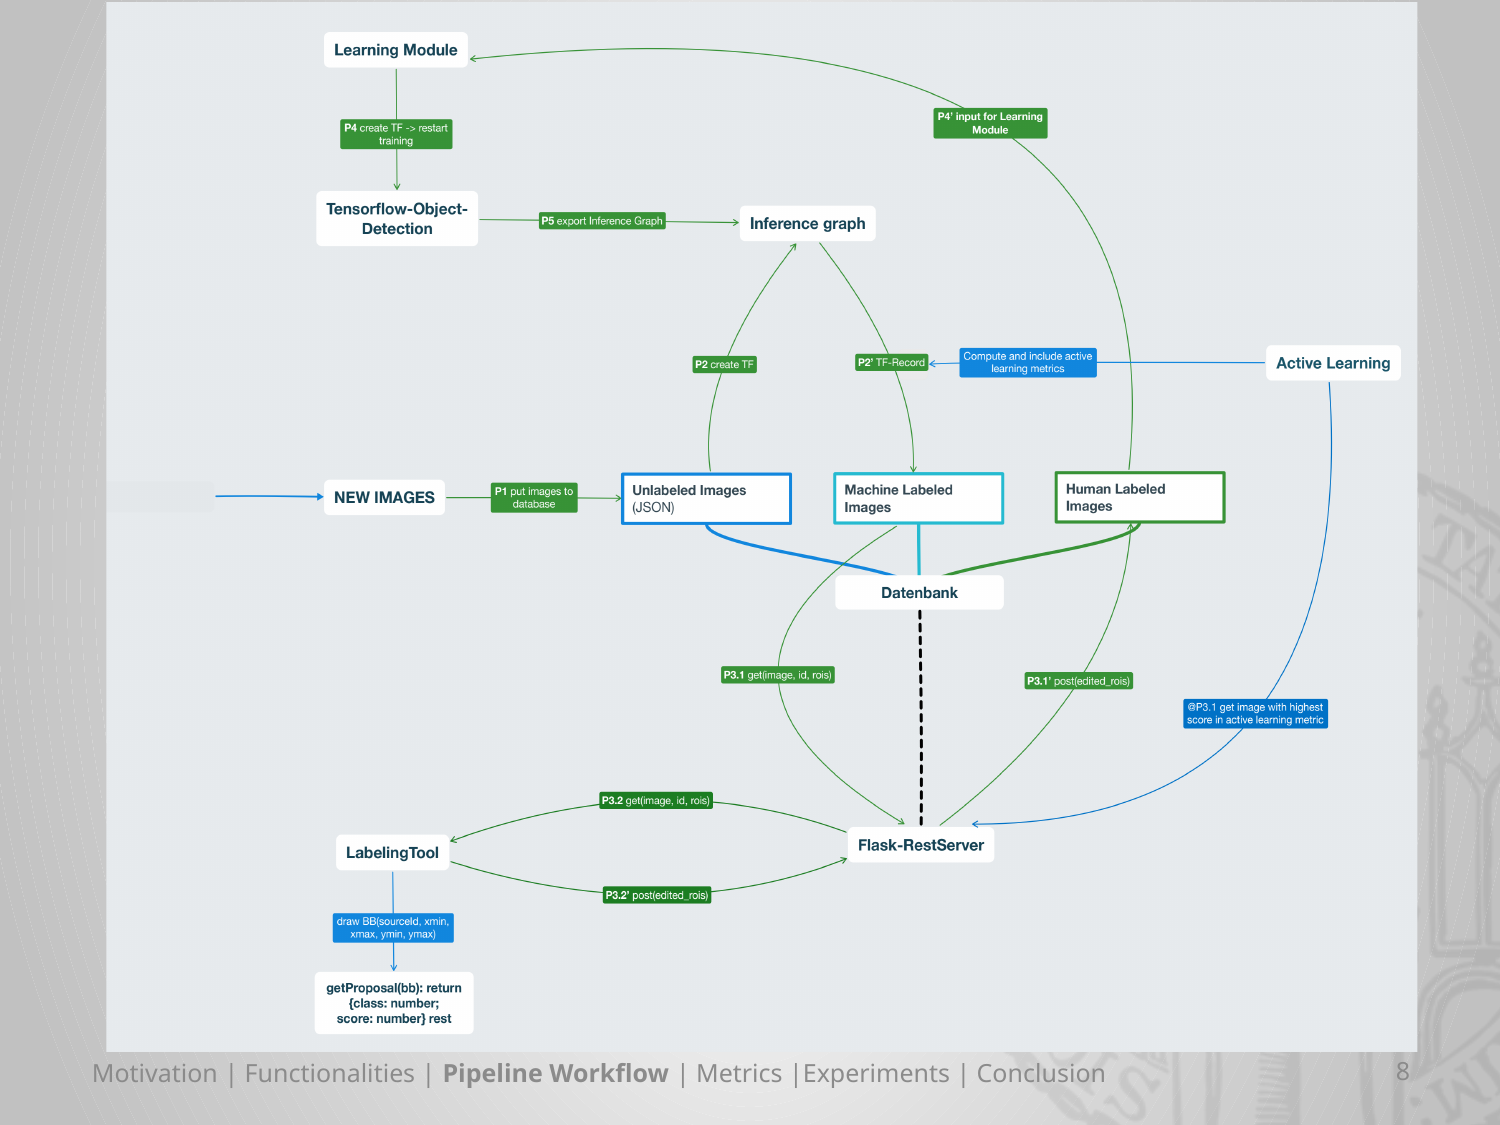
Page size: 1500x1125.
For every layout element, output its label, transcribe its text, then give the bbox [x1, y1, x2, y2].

picture [106, 2, 1500, 1125]
text_box Motivation | Functionalities | Pipeline Workflow | Metrics |Experiments | Conclusion [76, 1042, 1188, 1103]
slide_number <number> [1188, 1042, 1425, 1103]
